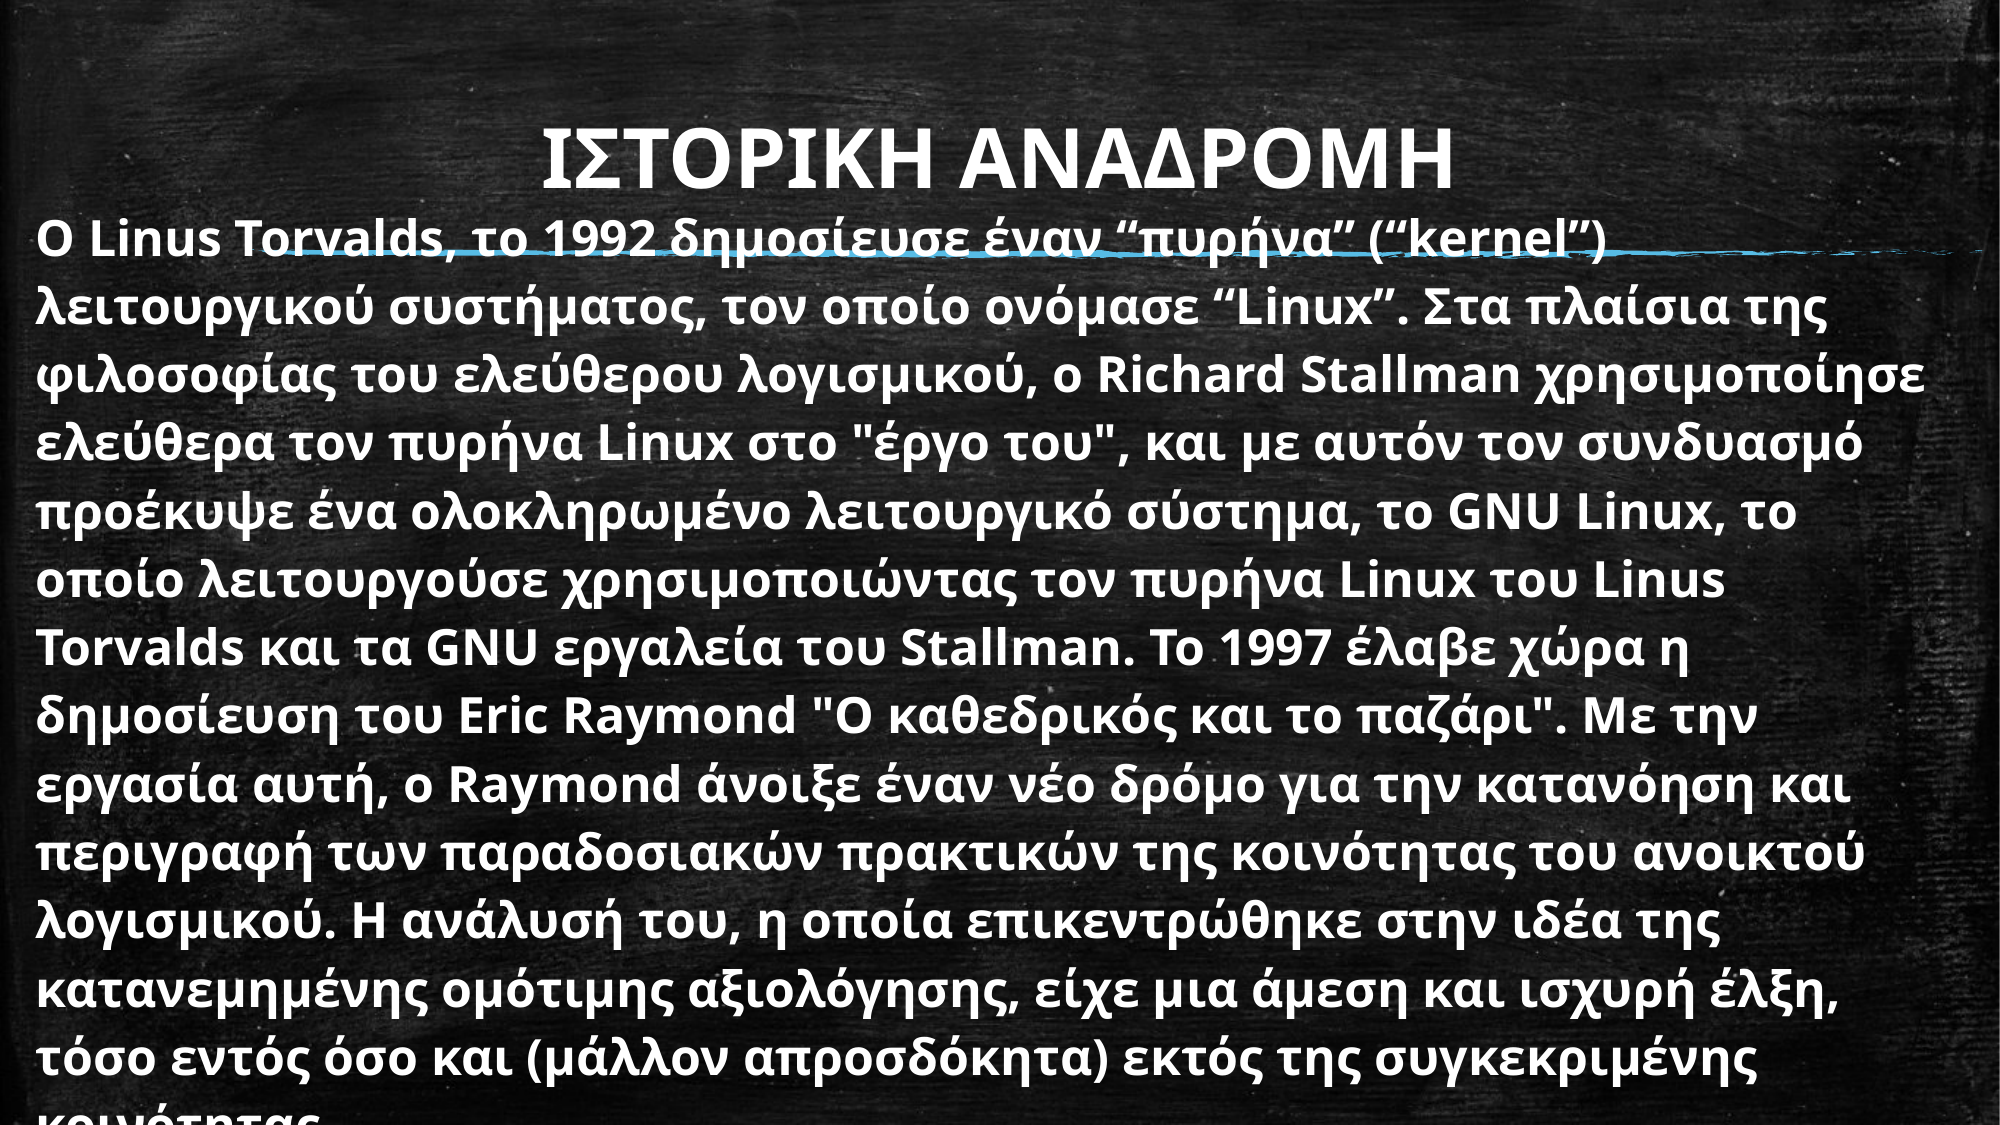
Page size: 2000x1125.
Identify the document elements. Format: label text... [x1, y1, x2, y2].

subtitle Ο Linus Torvalds, το 1992 δημοσίευσε έναν “πυρήνα” (“kernel”) λειτουργικού συστήματος, τον οποίο ονόμασε “Linux”. Στα πλαίσια της φιλοσοφίας του ελεύθερου λογισμικού, ο Richard Stallman χρησιμοποίησε ελεύθερα τον πυρήνα Linux στο "έργο του", και με αυτόν τον συνδυασμό προέκυψε ένα ολοκληρωμένο λειτουργικό σύστημα, το GNU Linux, το οποίο λειτουργούσε χρησιμοποιώντας τον πυρήνα Linux του Linus Torvalds και τα GNU εργαλεία του Stallman. Το 1997 έλαβε χώρα η δημοσίευση του Eric Raymond "Ο καθεδρικός και το παζάρι". Με την εργασία αυτή, ο Raymond άνοιξε έναν νέο δρόμο για την κατανόηση και περιγραφή των παραδοσιακών πρακτικών της κοινότητας του ανοικτού λογισμικού. Η ανάλυσή του, η οποία επικεντρώθηκε στην ιδέα της κατανεμημένης ομότιμης αξιολόγησης, είχε μια άμεση και ισχυρή έλξη, τόσο εντός όσο και (μάλλον απροσδόκητα) εκτός της συγκεκριμένης κοινότητας. [35, 211, 1949, 1125]
title ΙΣΤΟΡΙΚΗ ΑΝΑΔΡΟΜΗ [249, 45, 1750, 211]
picture [0, 0, 2000, 1125]
